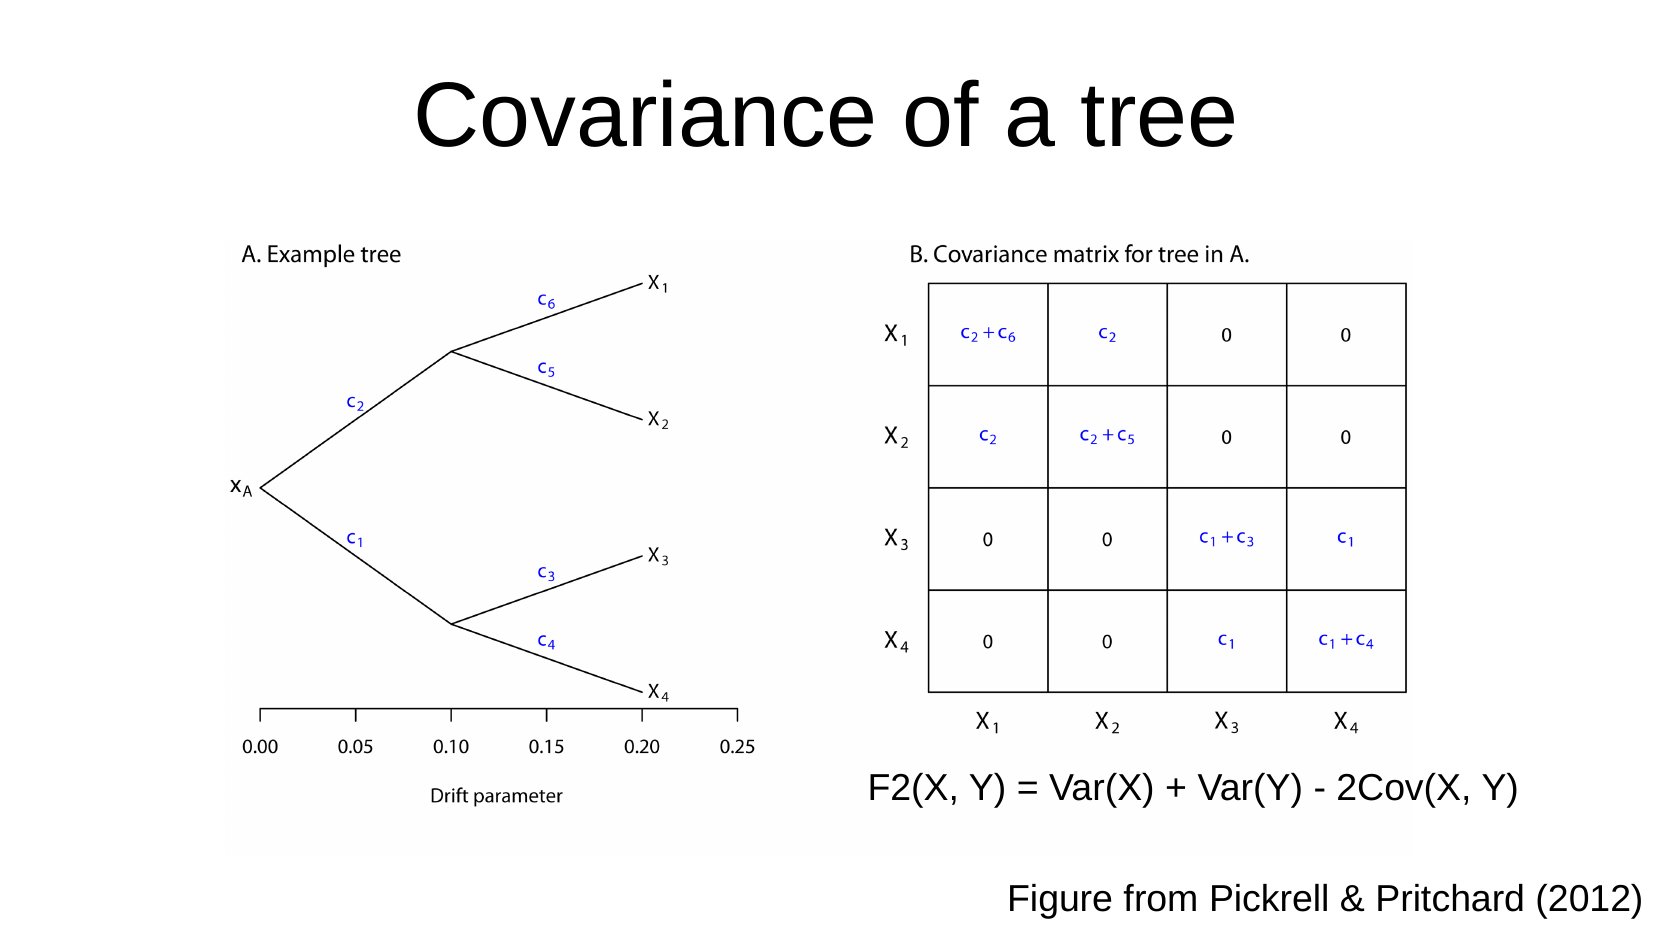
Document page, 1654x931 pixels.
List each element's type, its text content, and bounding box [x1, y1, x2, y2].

text_box F2(X, Y) = Var(X) + Var(Y) - 2Cov(X, Y) [852, 759, 1558, 858]
picture [225, 240, 1412, 856]
title Covariance of a tree [82, 37, 1571, 193]
text_box Figure from Pickrell & Pritchard (2012) [992, 870, 1654, 928]
